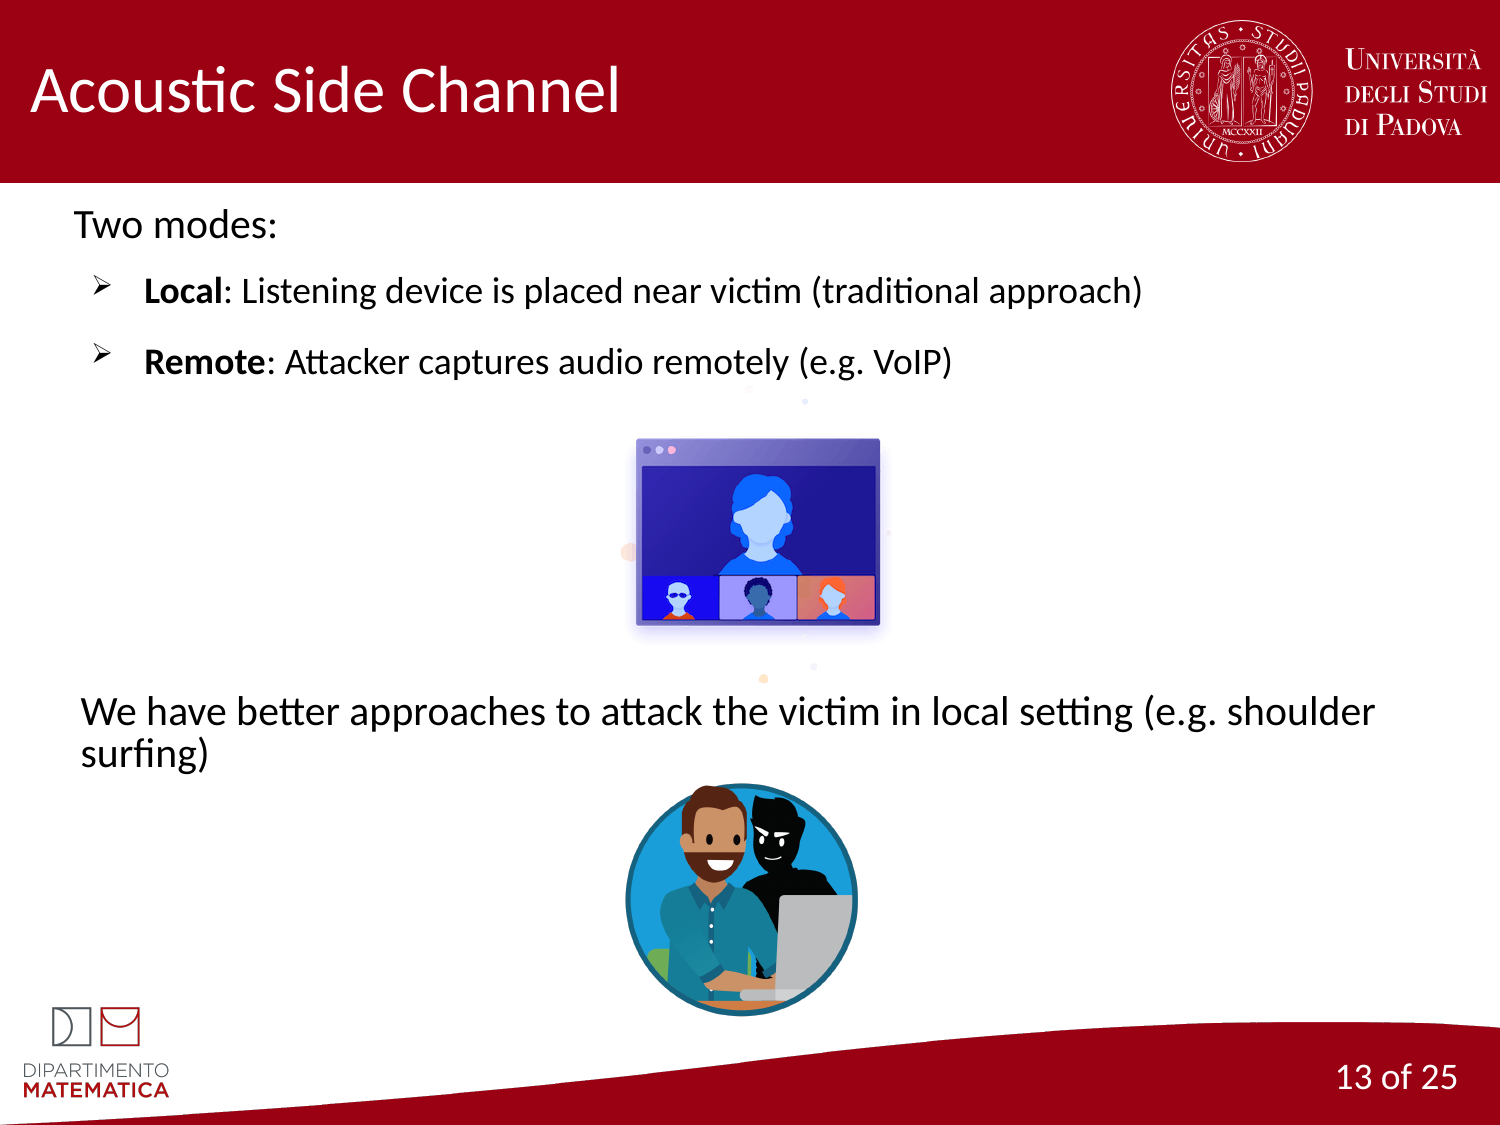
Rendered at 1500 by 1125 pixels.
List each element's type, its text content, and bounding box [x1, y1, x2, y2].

picture [0, 774, 1500, 1125]
picture [1171, 20, 1487, 162]
text_box We have better approaches to attack the victim in local setting (e.g. shoulder surfing) [65, 686, 1456, 786]
title Acoustic Side Channel [0, 0, 1159, 183]
picture [570, 350, 940, 720]
list Two modes: Local: Listening device is placed near victim (traditional approach) Remote: Attacker captures audio remotely (e.g. VoIP) [0, 195, 1477, 480]
slide_number <number> of 25 [1136, 1044, 1474, 1104]
